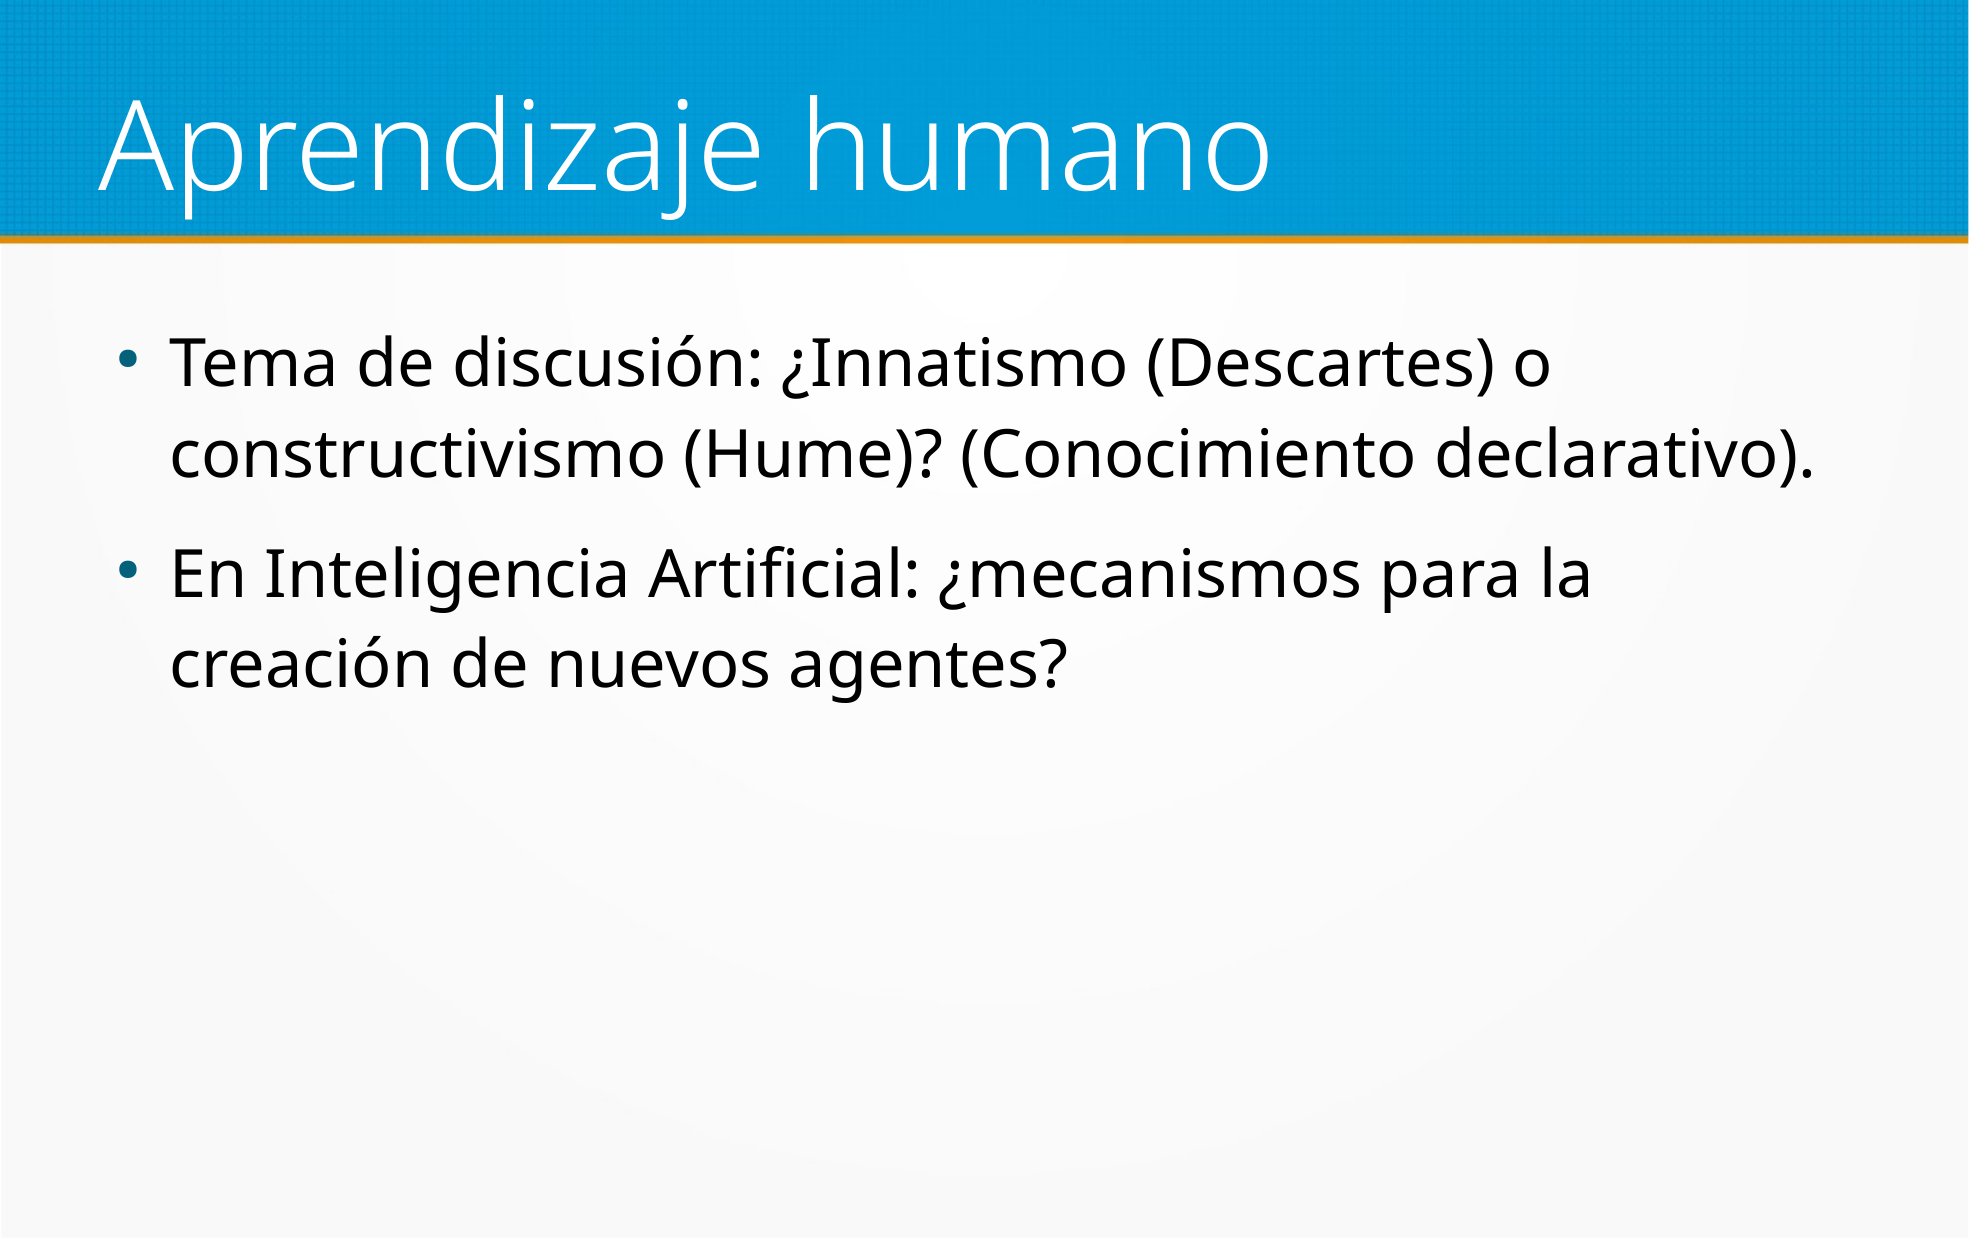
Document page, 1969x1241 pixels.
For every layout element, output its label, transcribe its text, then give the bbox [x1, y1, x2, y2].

title Aprendizaje humano [98, 19, 1870, 227]
picture [0, 233, 1969, 1241]
list Tema de discusión: ¿Innatismo (Descartes) o constructivismo (Hume)? (Conocimiento declarativo). En Inteligencia Artificial: ¿mecanismos para la creación de nuevos agentes? [98, 315, 1861, 1081]
